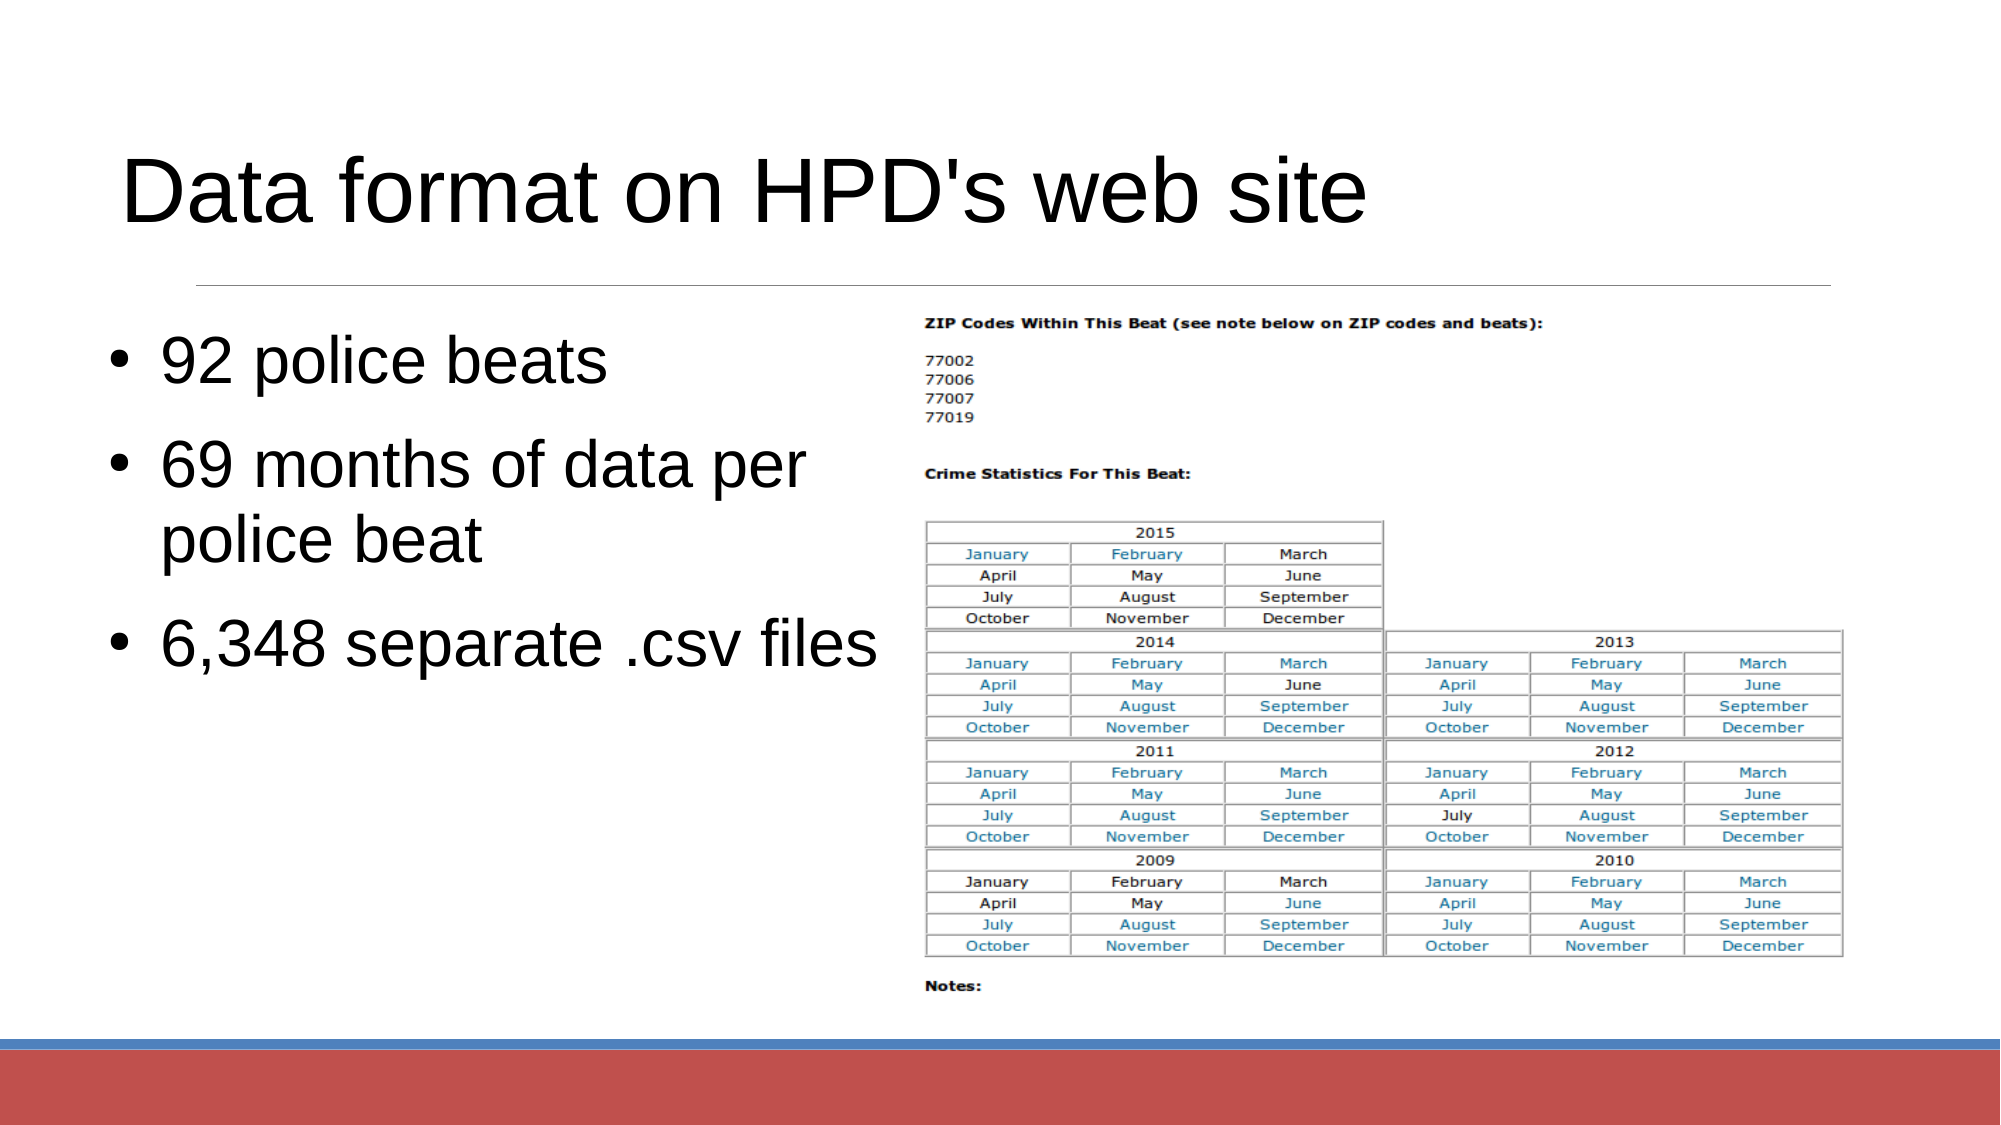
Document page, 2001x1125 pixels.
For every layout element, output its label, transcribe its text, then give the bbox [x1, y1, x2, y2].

picture [915, 312, 1906, 1021]
title Data format on HPD's web site [120, 97, 1921, 286]
list 92 police beats 69 months of data per police beat 6,348 separate .csv files [90, 322, 915, 976]
